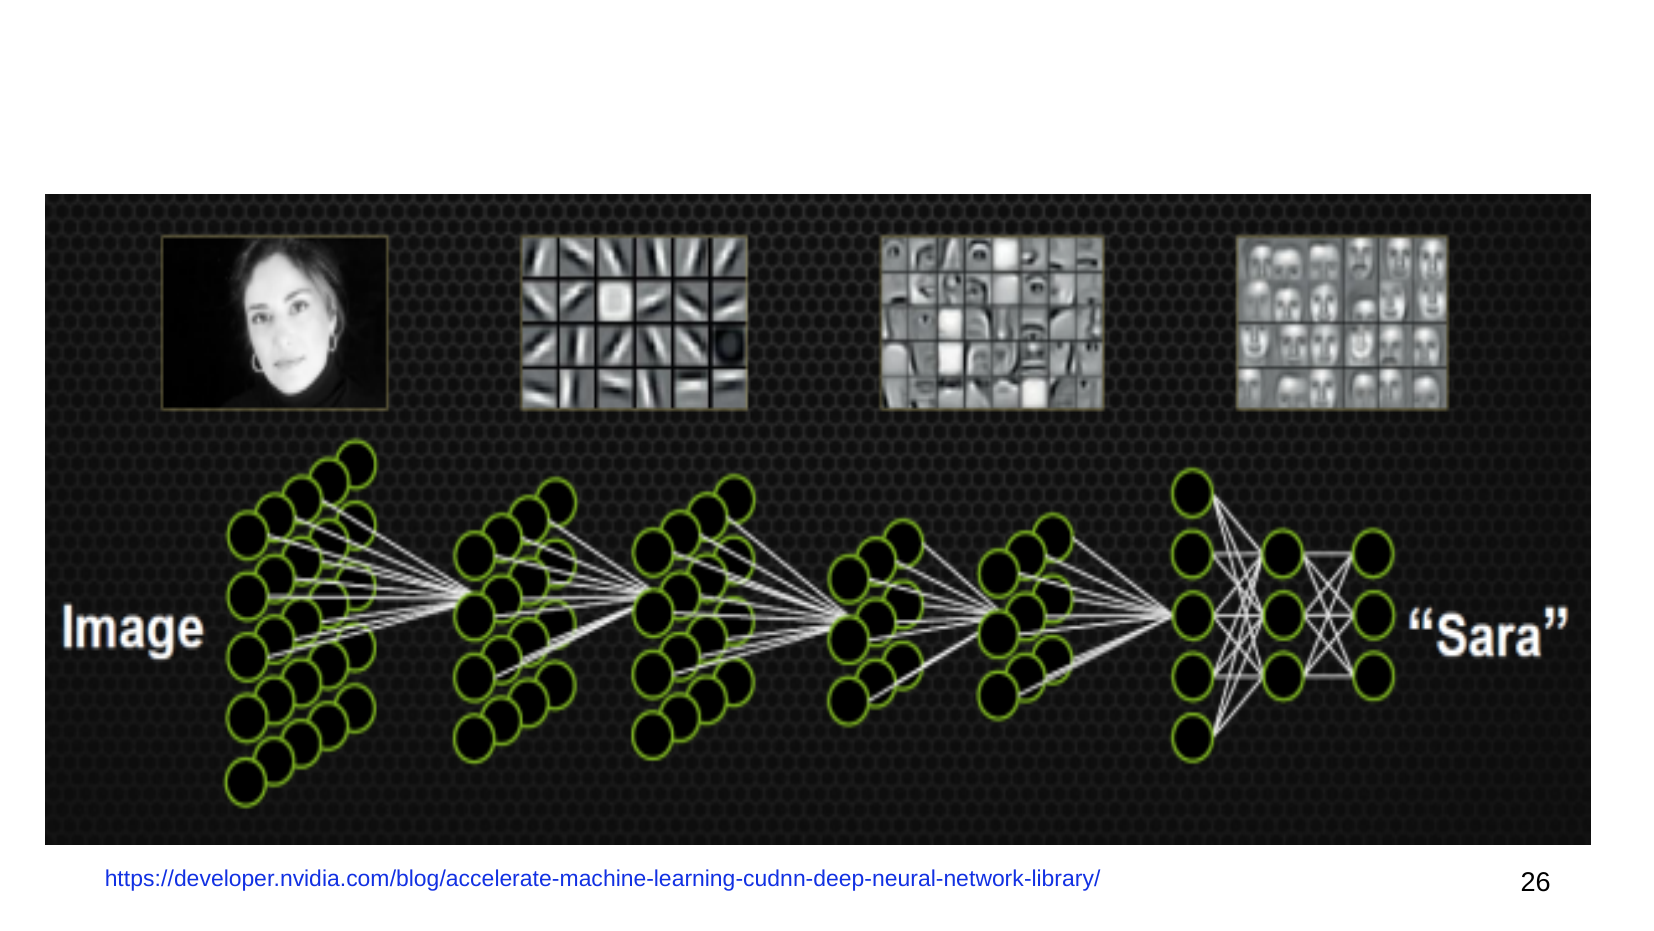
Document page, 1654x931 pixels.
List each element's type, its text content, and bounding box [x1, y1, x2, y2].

picture [45, 194, 1591, 846]
text_box https://developer.nvidia.com/blog/accelerate-machine-learning-cudnn-deep-neural-network-library/ [90, 858, 1156, 916]
